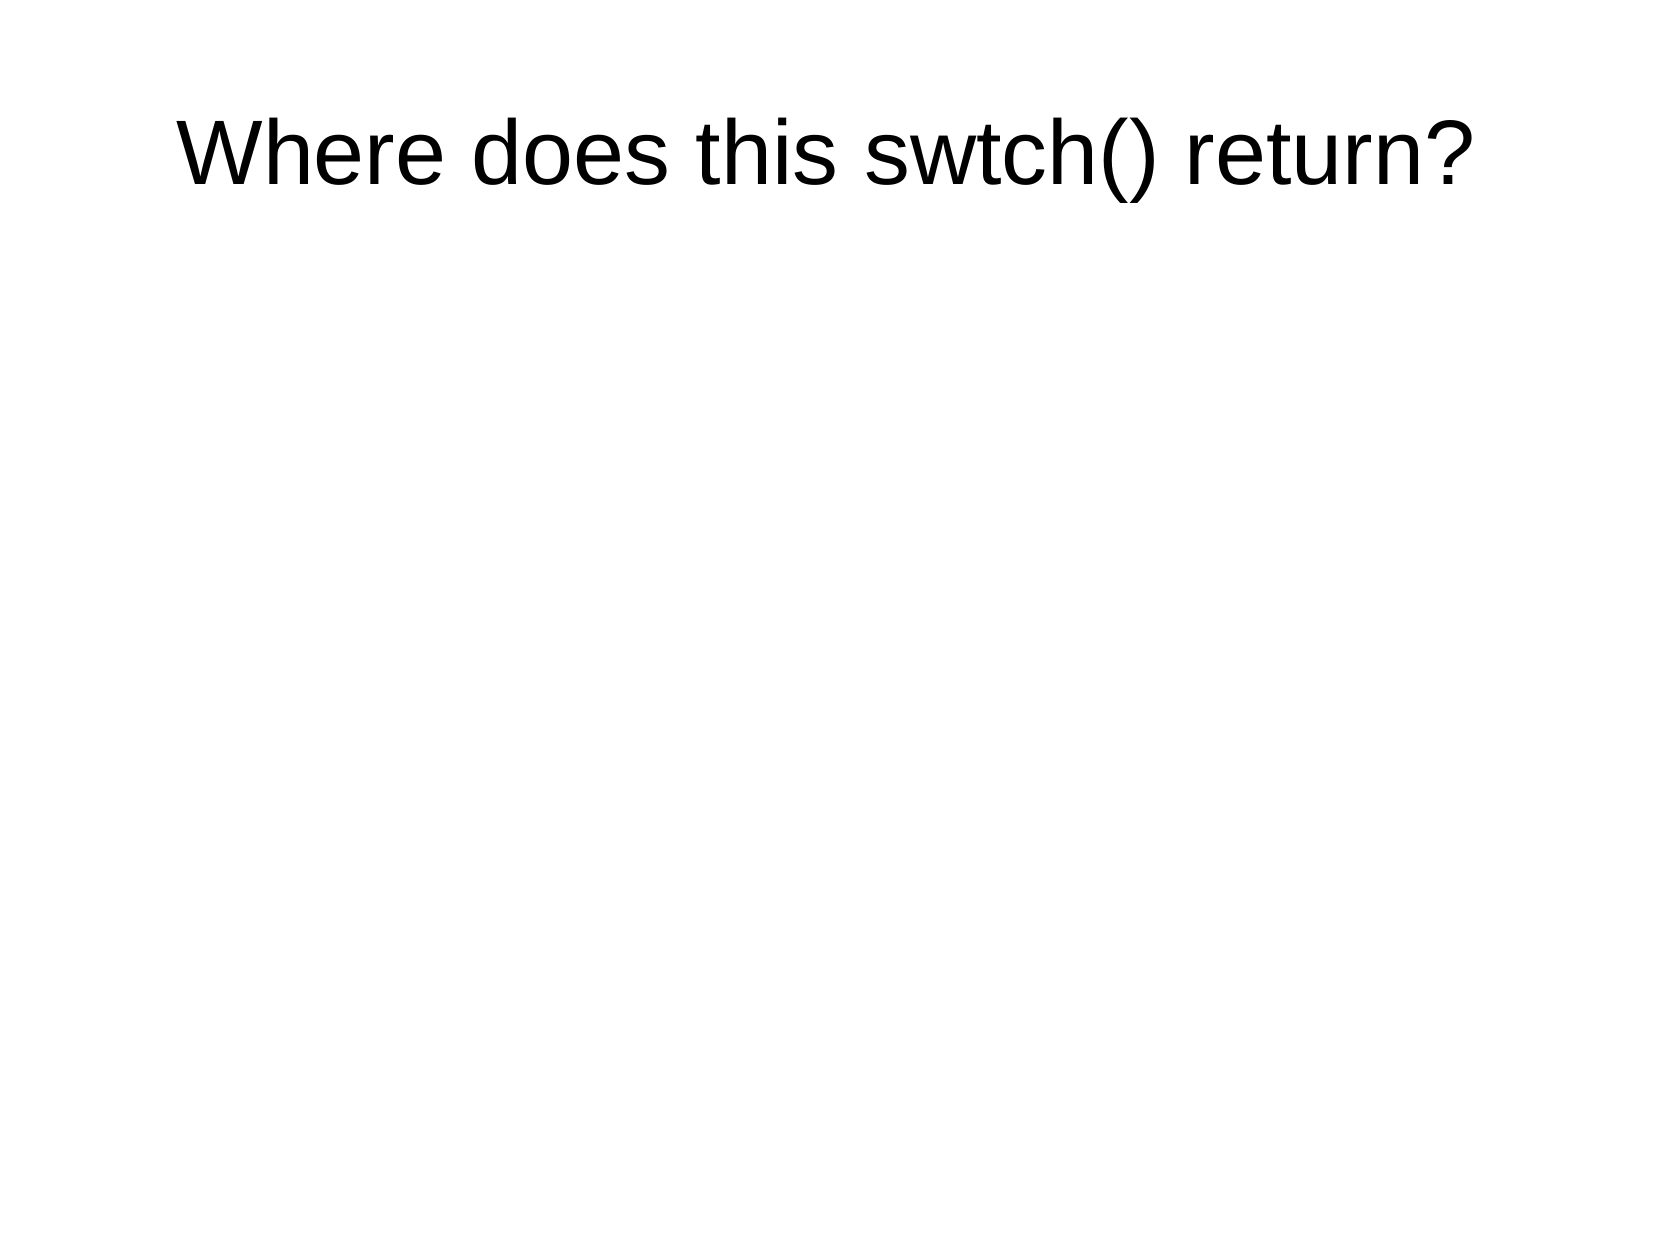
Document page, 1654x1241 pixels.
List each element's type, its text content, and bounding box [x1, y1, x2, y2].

title Where does this swtch() return? [82, 49, 1571, 257]
